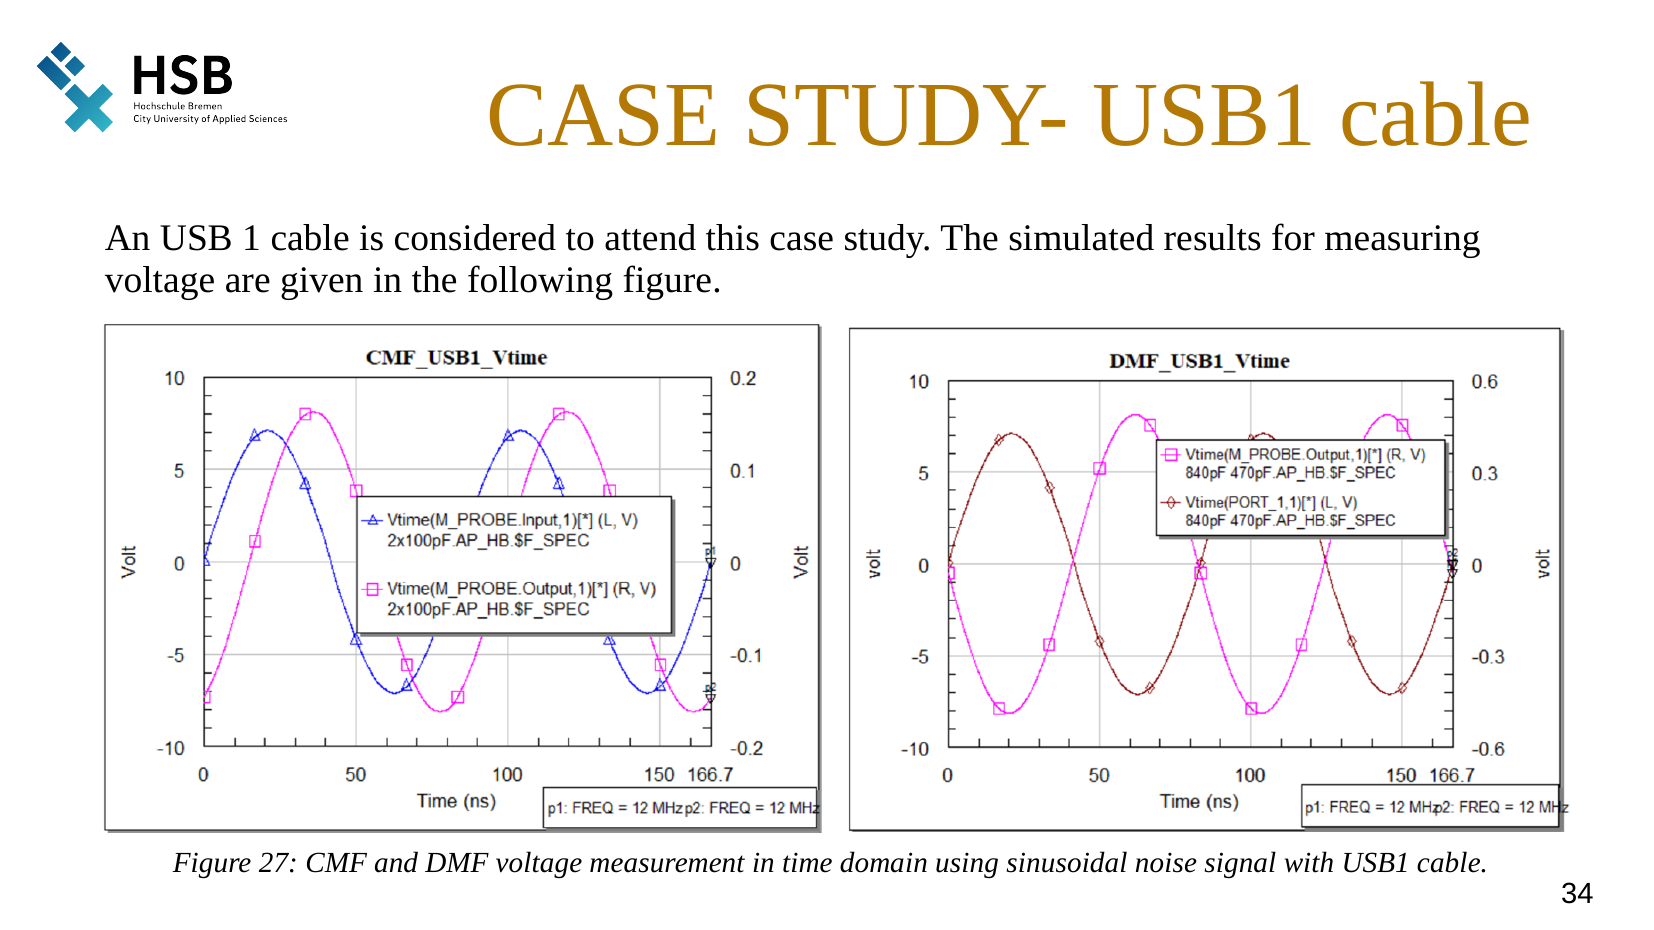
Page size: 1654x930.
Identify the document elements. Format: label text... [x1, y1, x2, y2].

title CASE STUDY- USB1 cable [82, 37, 1571, 193]
picture [846, 324, 1570, 832]
picture [101, 321, 822, 833]
text_box <number> [1546, 870, 1653, 926]
text_box An USB 1 cable is considered to attend this case study. The simulated results for measuring voltage are given in the following figure. [89, 209, 1605, 308]
picture [26, 23, 297, 149]
text_box Figure 27: CMF and DMF voltage measurement in time domain using sinusoidal noise signal with USB1 cable. [158, 838, 1545, 919]
